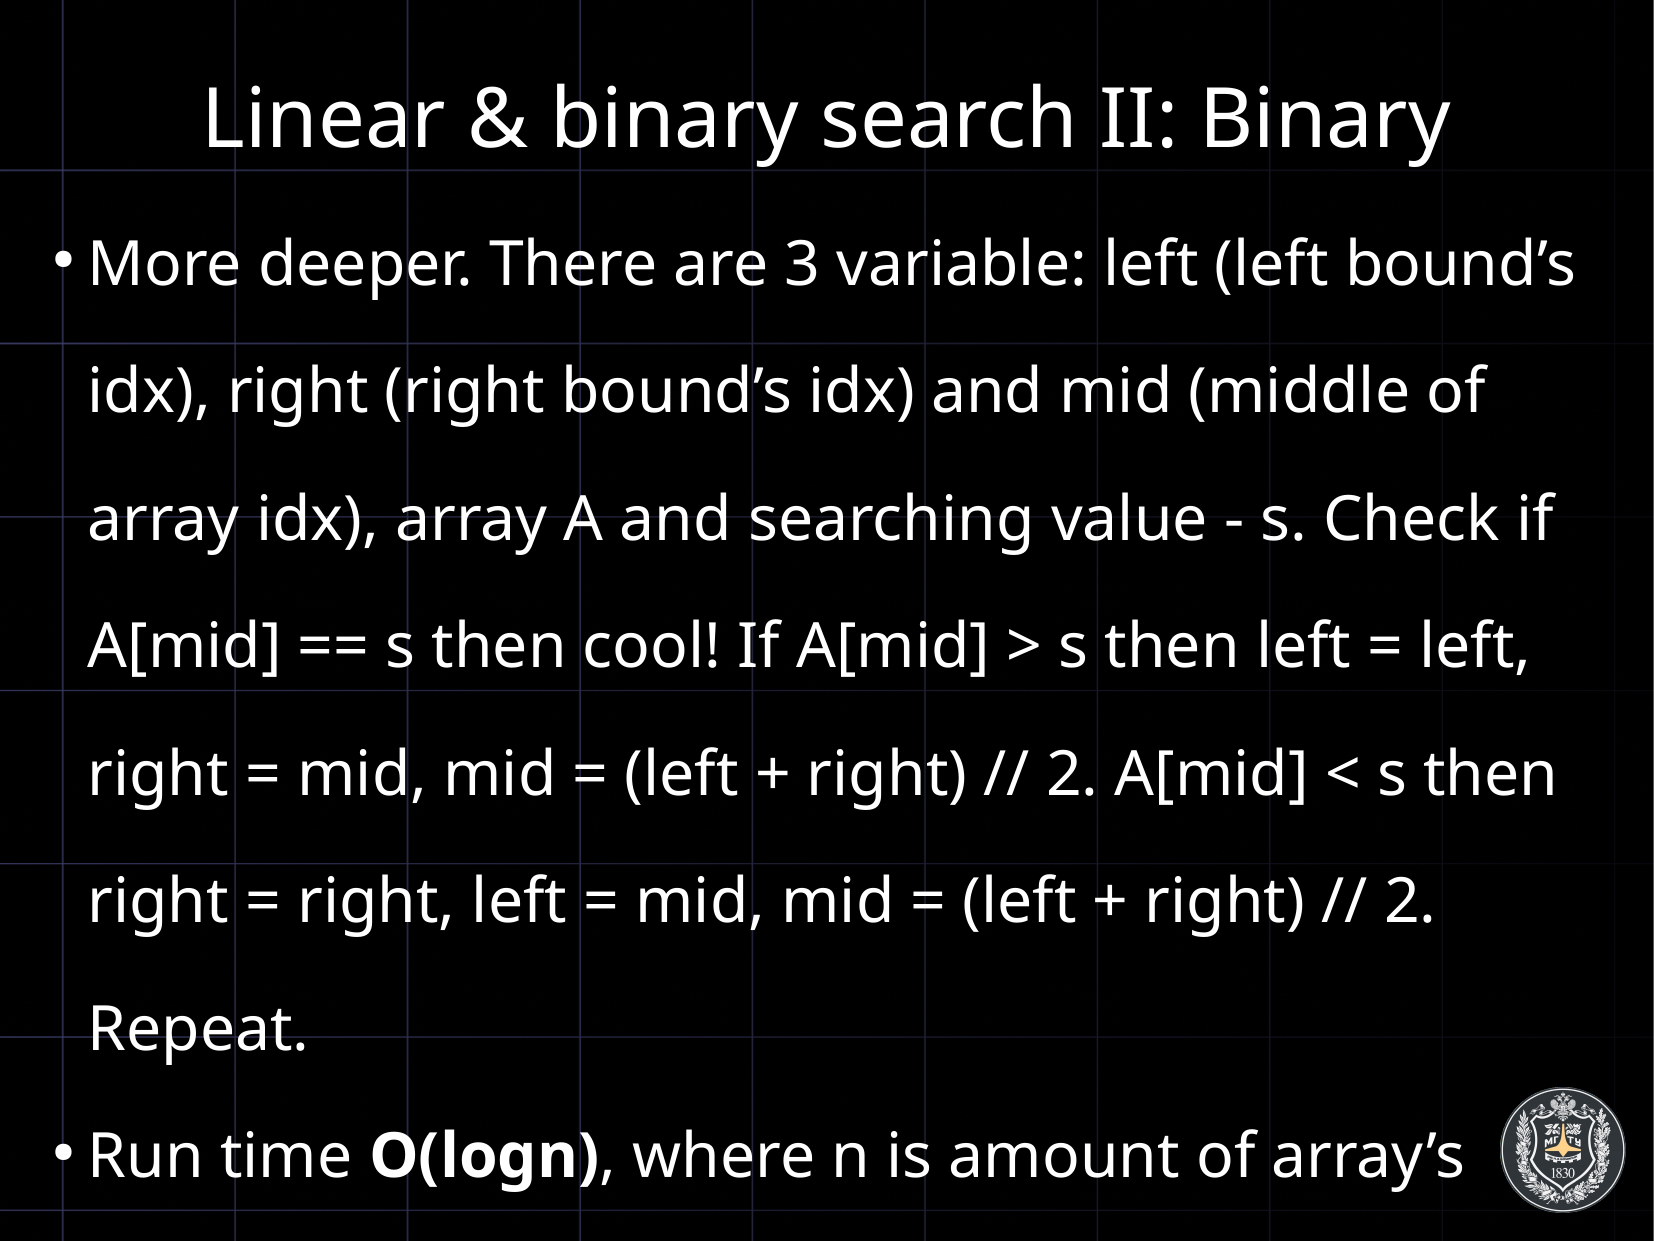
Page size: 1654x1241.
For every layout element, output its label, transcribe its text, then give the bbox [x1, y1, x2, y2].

title Linear & binary search II: Binary [82, 37, 1571, 168]
picture [0, 0, 1654, 1241]
text_box More deeper. There are 3 variable: left (left bound’s idx), right (right bound’s idx) and mid (middle of array idx), array A and searching value - s. Check if A[mid] == s then cool! If A[mid] > s then left = left, right = mid, mid = (left + right) // 2. A[mid] < s then right = right, left = mid, mid = (left + right) // 2. Repeat. Run time O(logn), where n is amount of array’s elements. Proof: split the array in half [37, 168, 1613, 1189]
